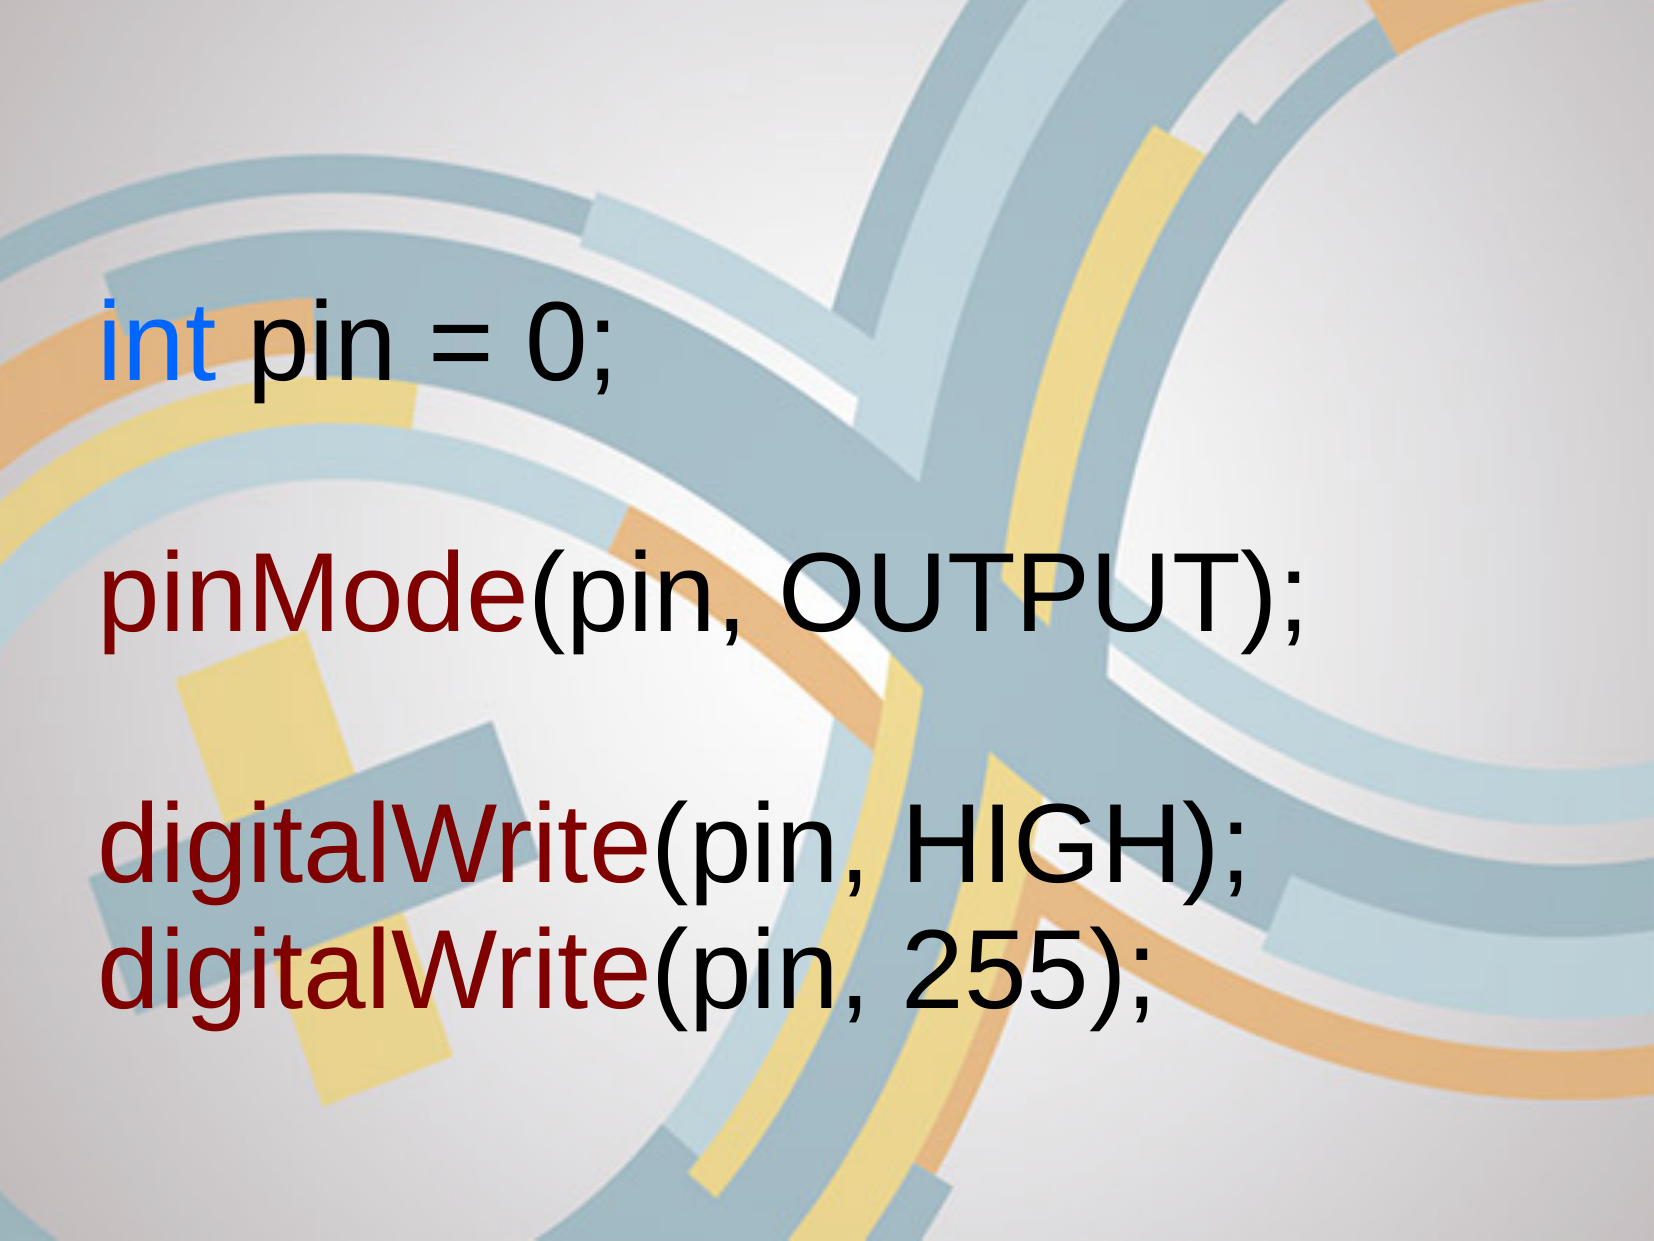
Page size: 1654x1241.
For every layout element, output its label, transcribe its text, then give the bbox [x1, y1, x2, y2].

picture [0, 0, 1654, 1241]
text_box int pin = 0; pinMode(pin, OUTPUT); digitalWrite(pin, HIGH); digitalWrite(pin, 255); [82, 146, 1630, 1040]
